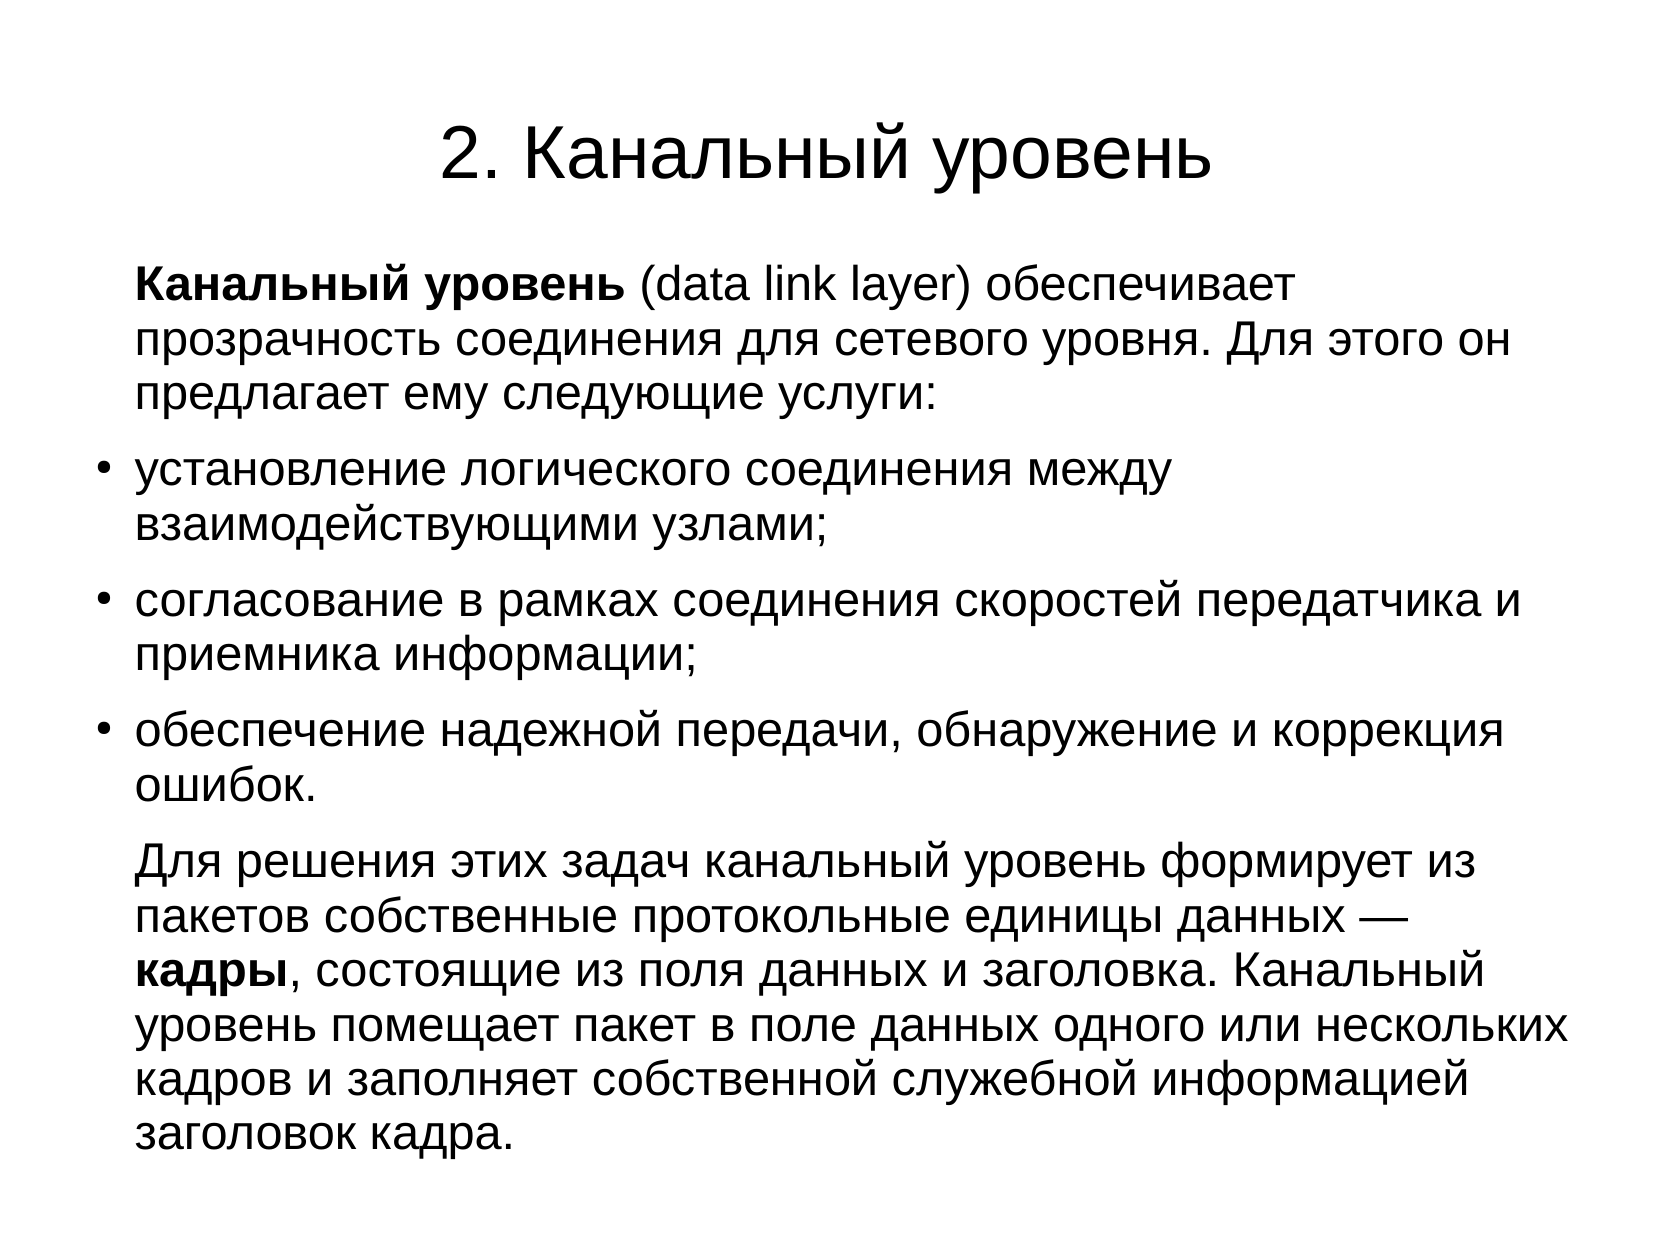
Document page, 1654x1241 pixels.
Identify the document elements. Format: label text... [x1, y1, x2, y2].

list Канальный уровень (data link layer) обеспечивает прозрачность соединения для сетевого уровня. Для этого он предлагает ему следующие услуги: установление логического соединения между взаимодействующими узлами; согласование в рамках соединения скоростей передатчика и приемника информации; обеспечение надежной передачи, обнаружение и коррекция ошибок. Для решения этих задач канальный уровень формирует из пакетов собственные протоколь­ные единицы данных —кадры, состоящие из поля данных и заголовка. Канальный уровень помещает пакет в поле данных одного или нескольких кадров и заполняет собственной служебной информацией заголовок кадра. [82, 256, 1571, 1170]
title 2. Канальный уровень [82, 49, 1571, 256]
